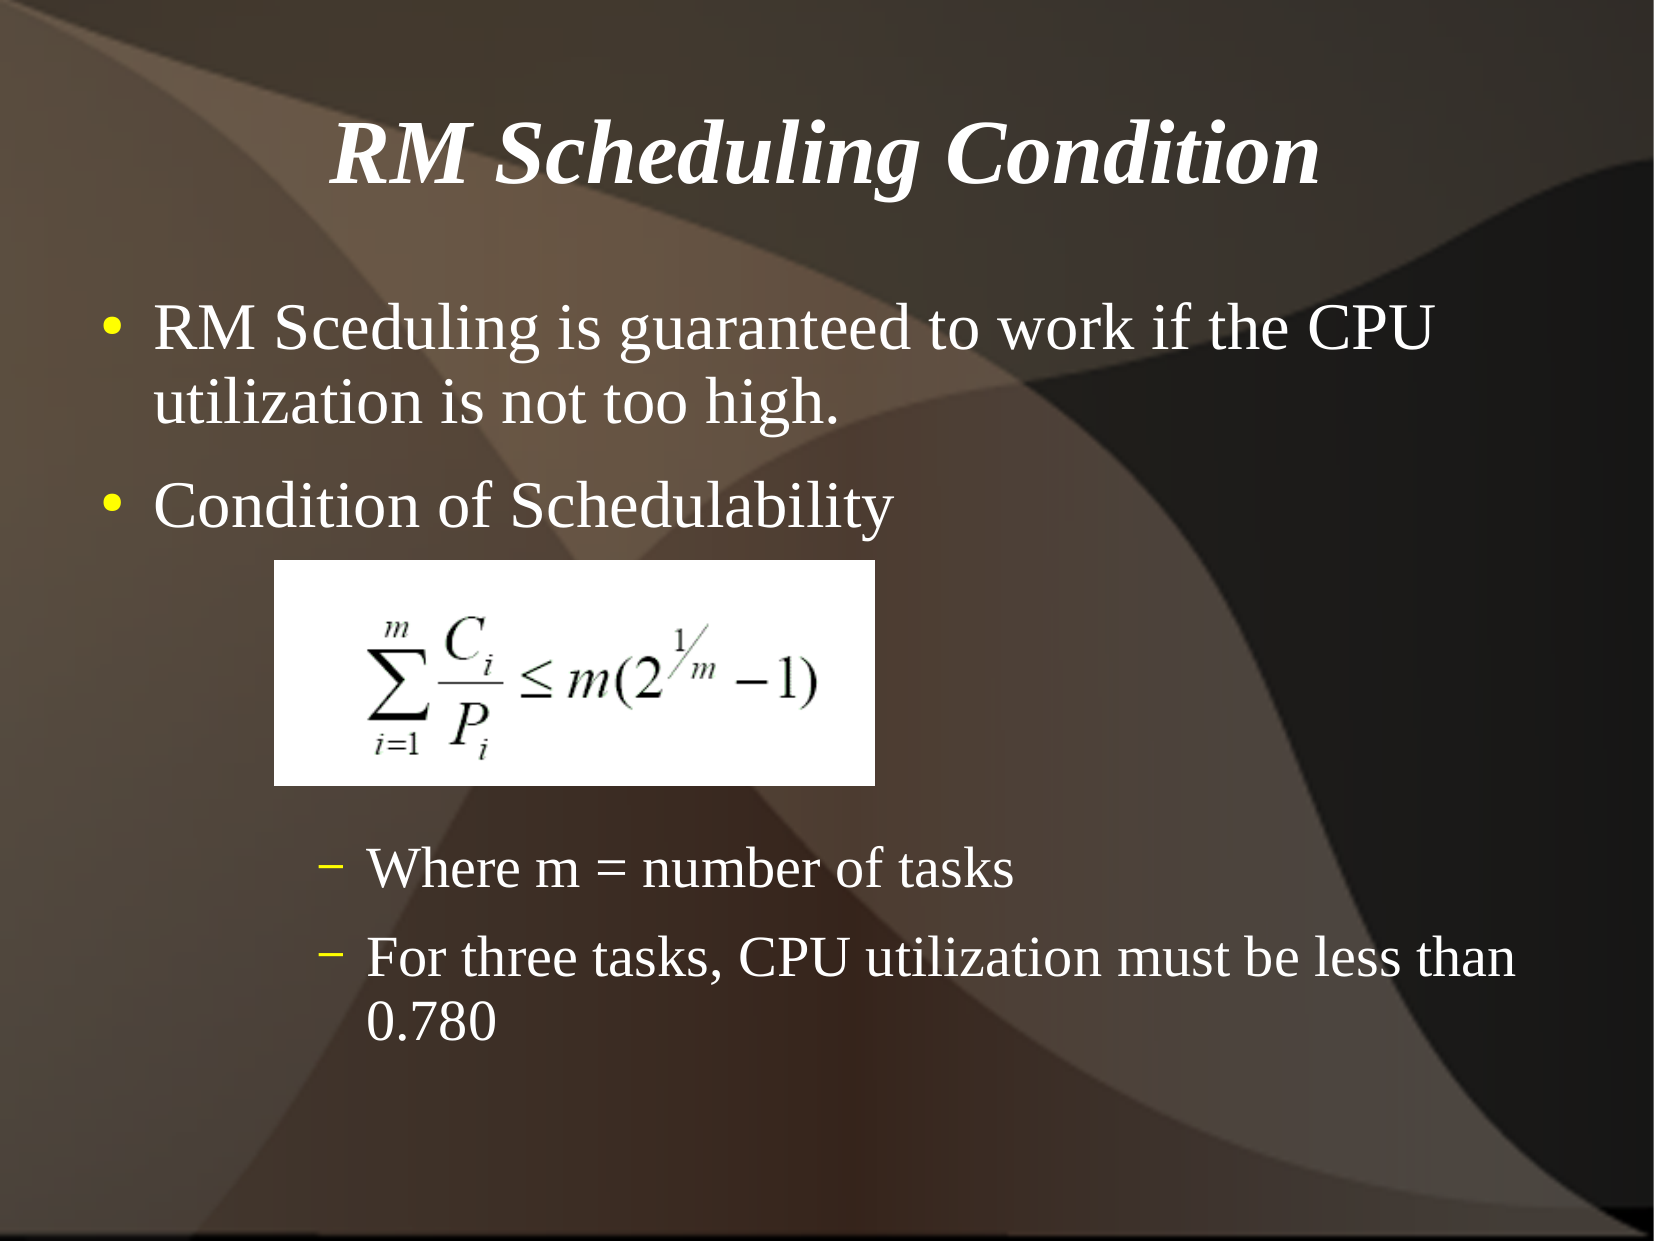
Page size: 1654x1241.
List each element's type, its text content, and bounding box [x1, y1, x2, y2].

picture [0, 0, 1654, 1241]
title RM Scheduling Condition [82, 56, 1571, 250]
list RM Sceduling is guaranteed to work if the CPU utilization is not too high. Condition of Schedulability Where m = number of tasks For three tasks, CPU utilization must be less than 0.780 [82, 290, 1571, 1094]
